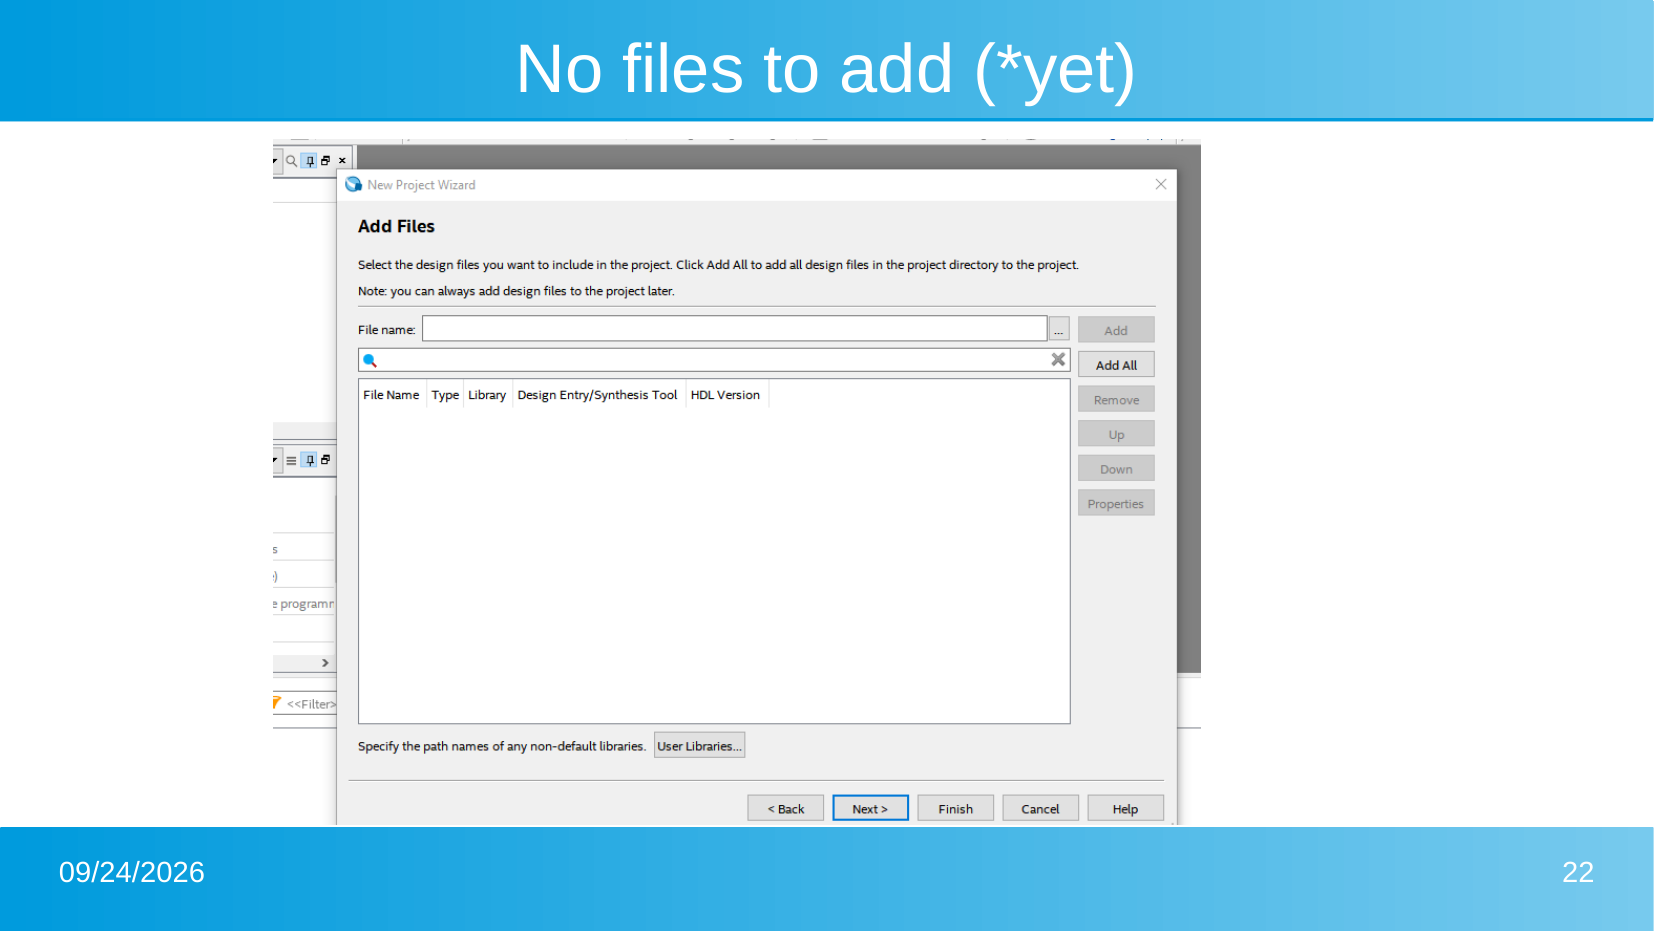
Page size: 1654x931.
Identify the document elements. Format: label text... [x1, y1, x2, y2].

title No files to add (*yet) [59, 29, 1595, 108]
picture [273, 139, 1201, 826]
